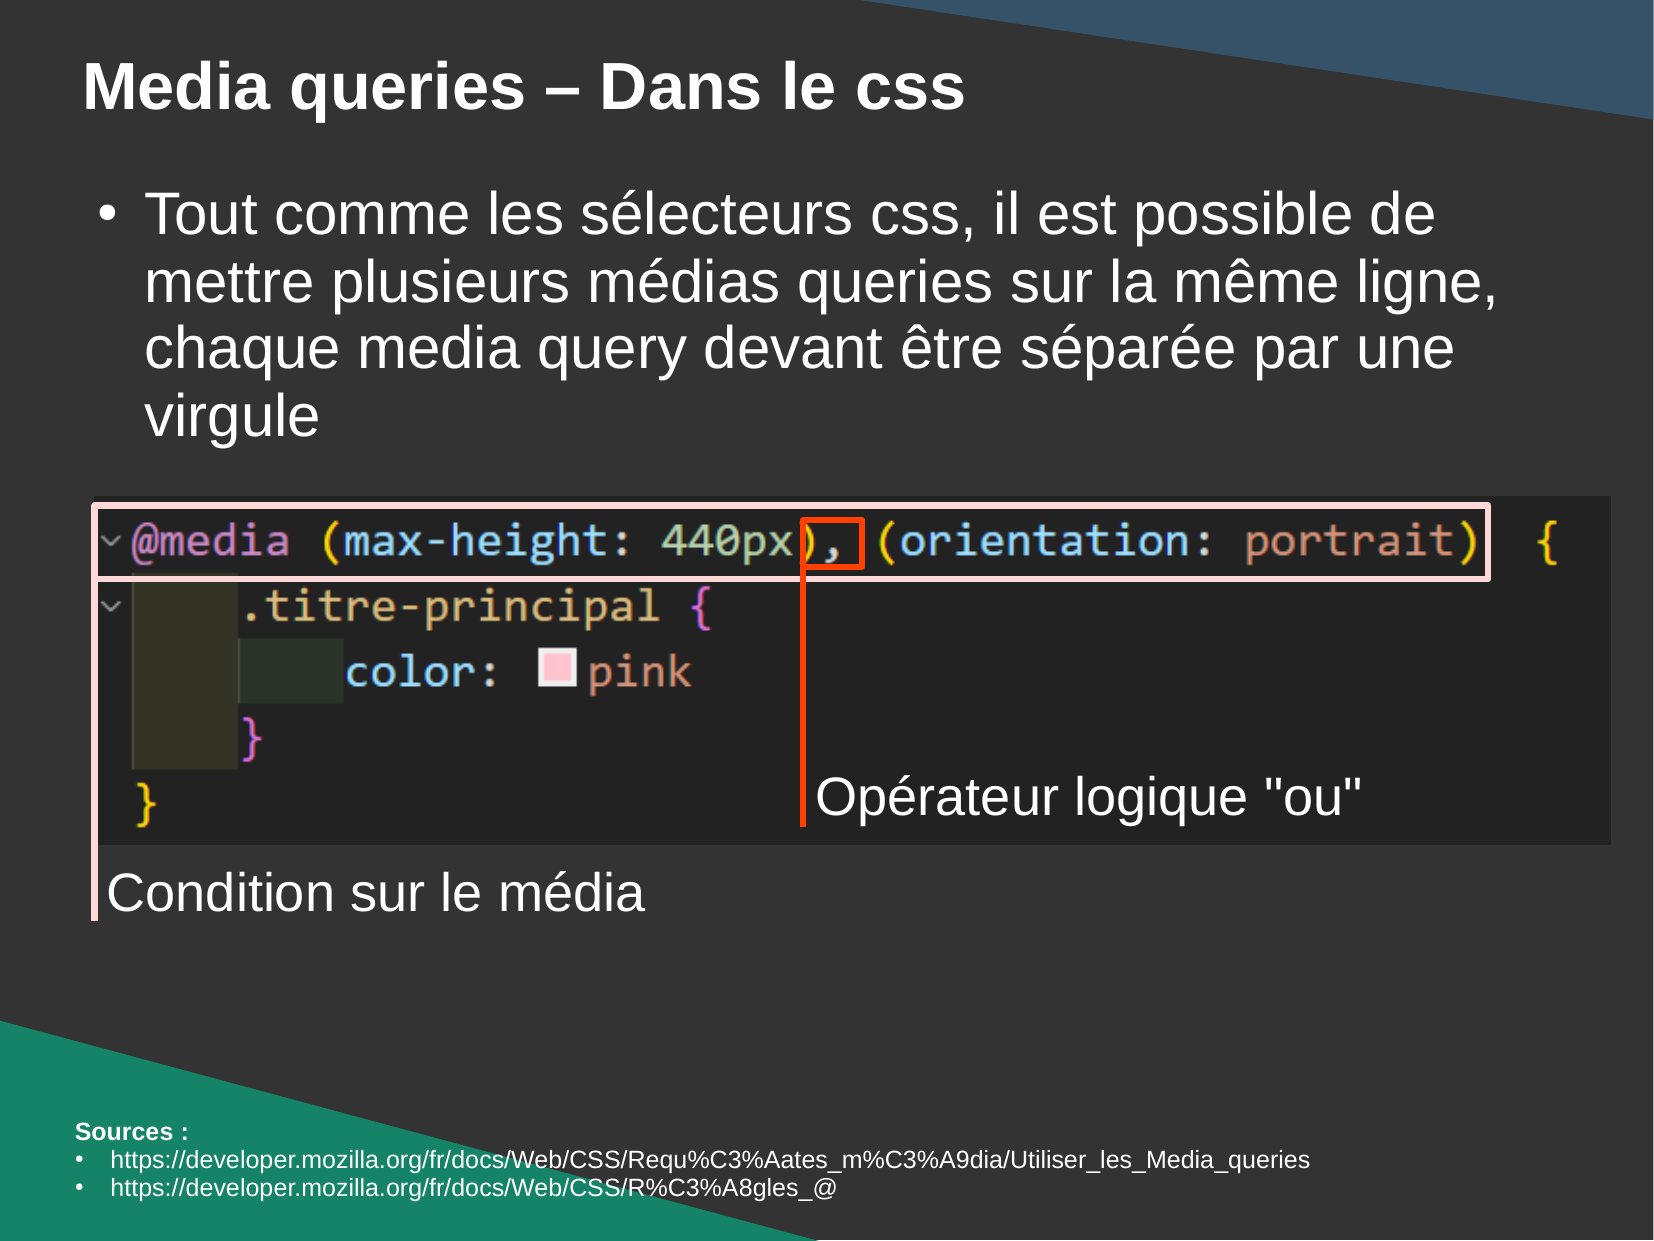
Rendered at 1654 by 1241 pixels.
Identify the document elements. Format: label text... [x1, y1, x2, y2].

text_box [859, 0, 1654, 120]
title Condition sur le média [106, 862, 733, 934]
picture [94, 496, 1611, 845]
text_box Sources : https://developer.mozilla.org/fr/docs/Web/CSS/Requ%C3%Aates_m%C3%A9dia/Utiliser_les_Media_queries https://developer.mozilla.org/fr/docs/Web/CSS/R%C3%A8gles_@ [60, 1110, 1546, 1241]
title Media queries – Dans le css [82, 49, 1571, 162]
title Opérateur logique "ou" [814, 766, 1382, 839]
picture [806, 523, 859, 564]
picture [98, 509, 1485, 576]
list Tout comme les sélecteurs css, il est possible de mettre plusieurs médias queries sur la même ligne, chaque media query devant être séparée par une virgule [80, 180, 1605, 449]
text_box [0, 1020, 332, 1241]
